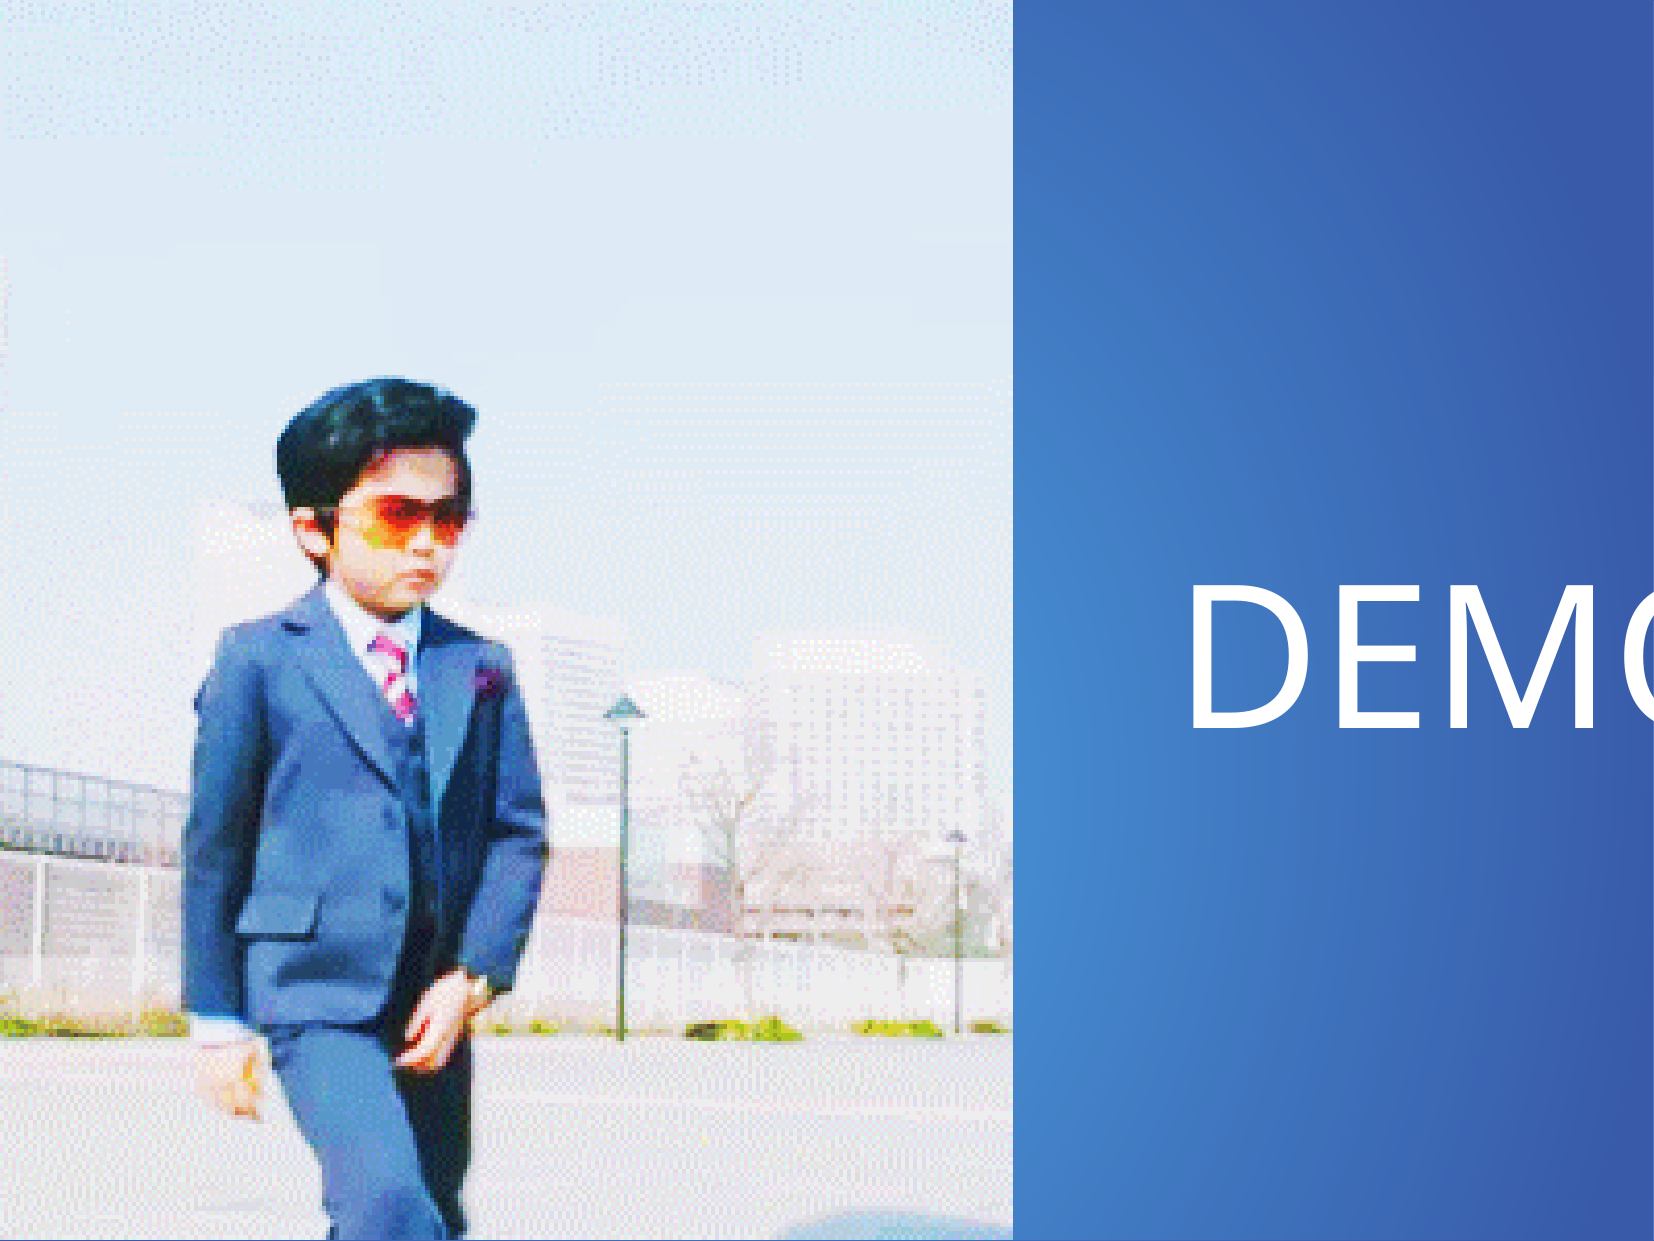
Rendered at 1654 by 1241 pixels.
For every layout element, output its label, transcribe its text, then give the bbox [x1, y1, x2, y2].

picture [1643, 616, 1654, 697]
picture [0, 0, 1654, 1241]
text_box DEMO [1159, 507, 1501, 755]
